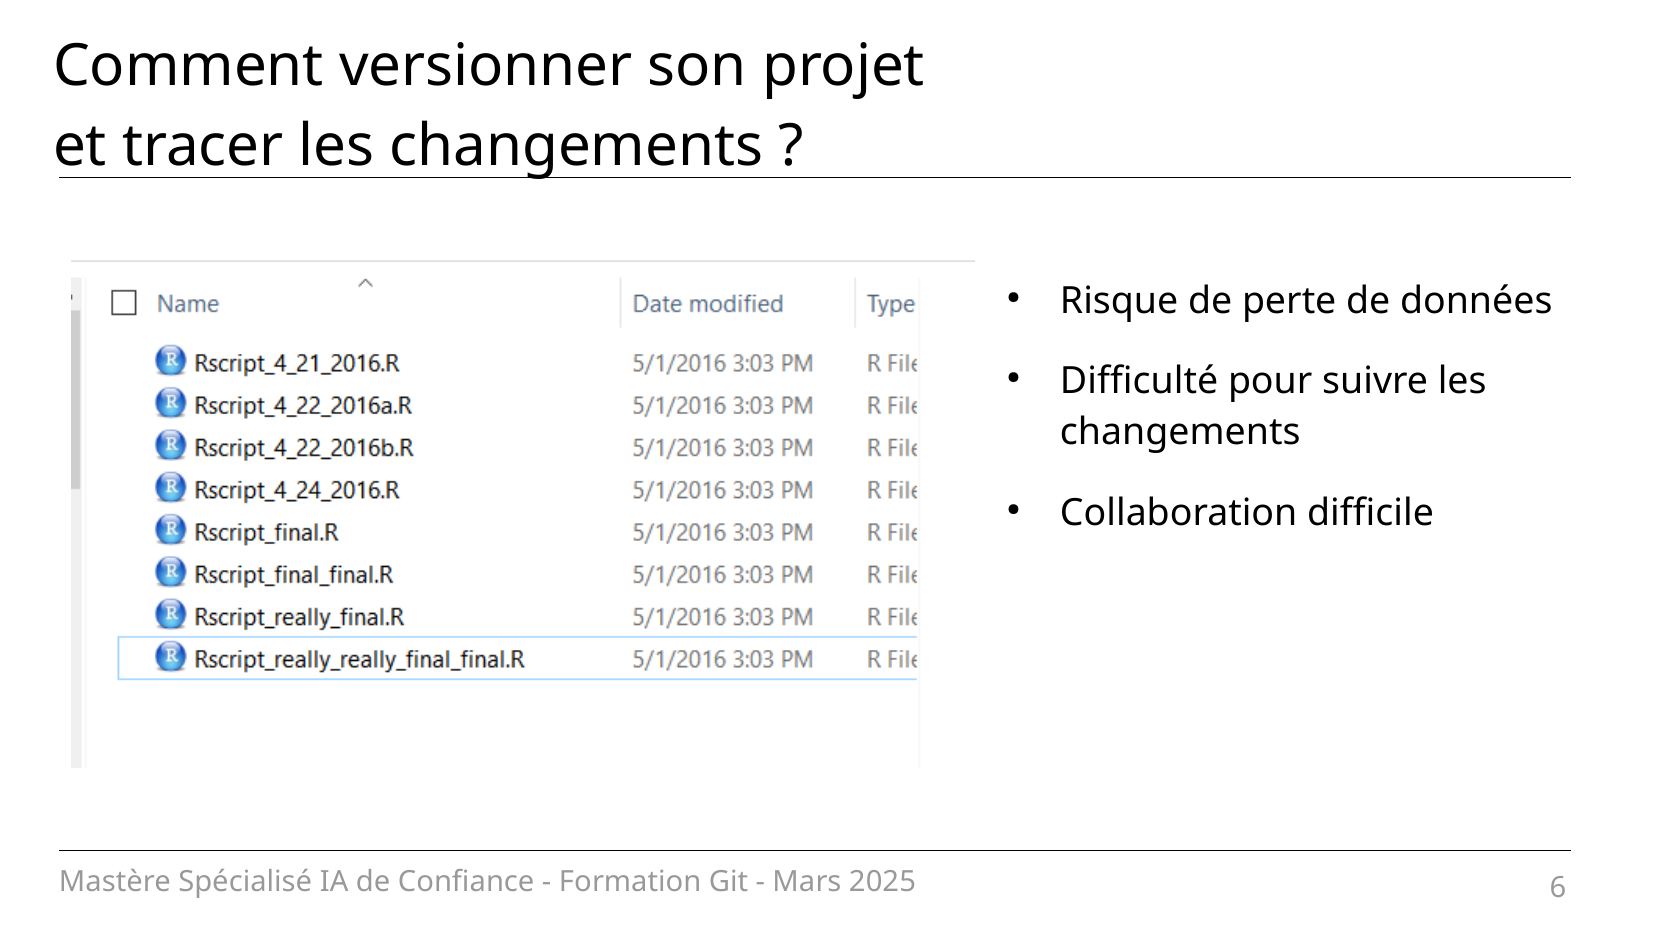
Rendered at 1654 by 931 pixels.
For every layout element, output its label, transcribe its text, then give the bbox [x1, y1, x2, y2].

title Comment versionner son projet et tracer les changements ? [53, 25, 1542, 181]
picture [71, 259, 975, 768]
text_box Risque de perte de données Difficulté pour suivre les changements Collaboration difficile [974, 265, 1646, 778]
